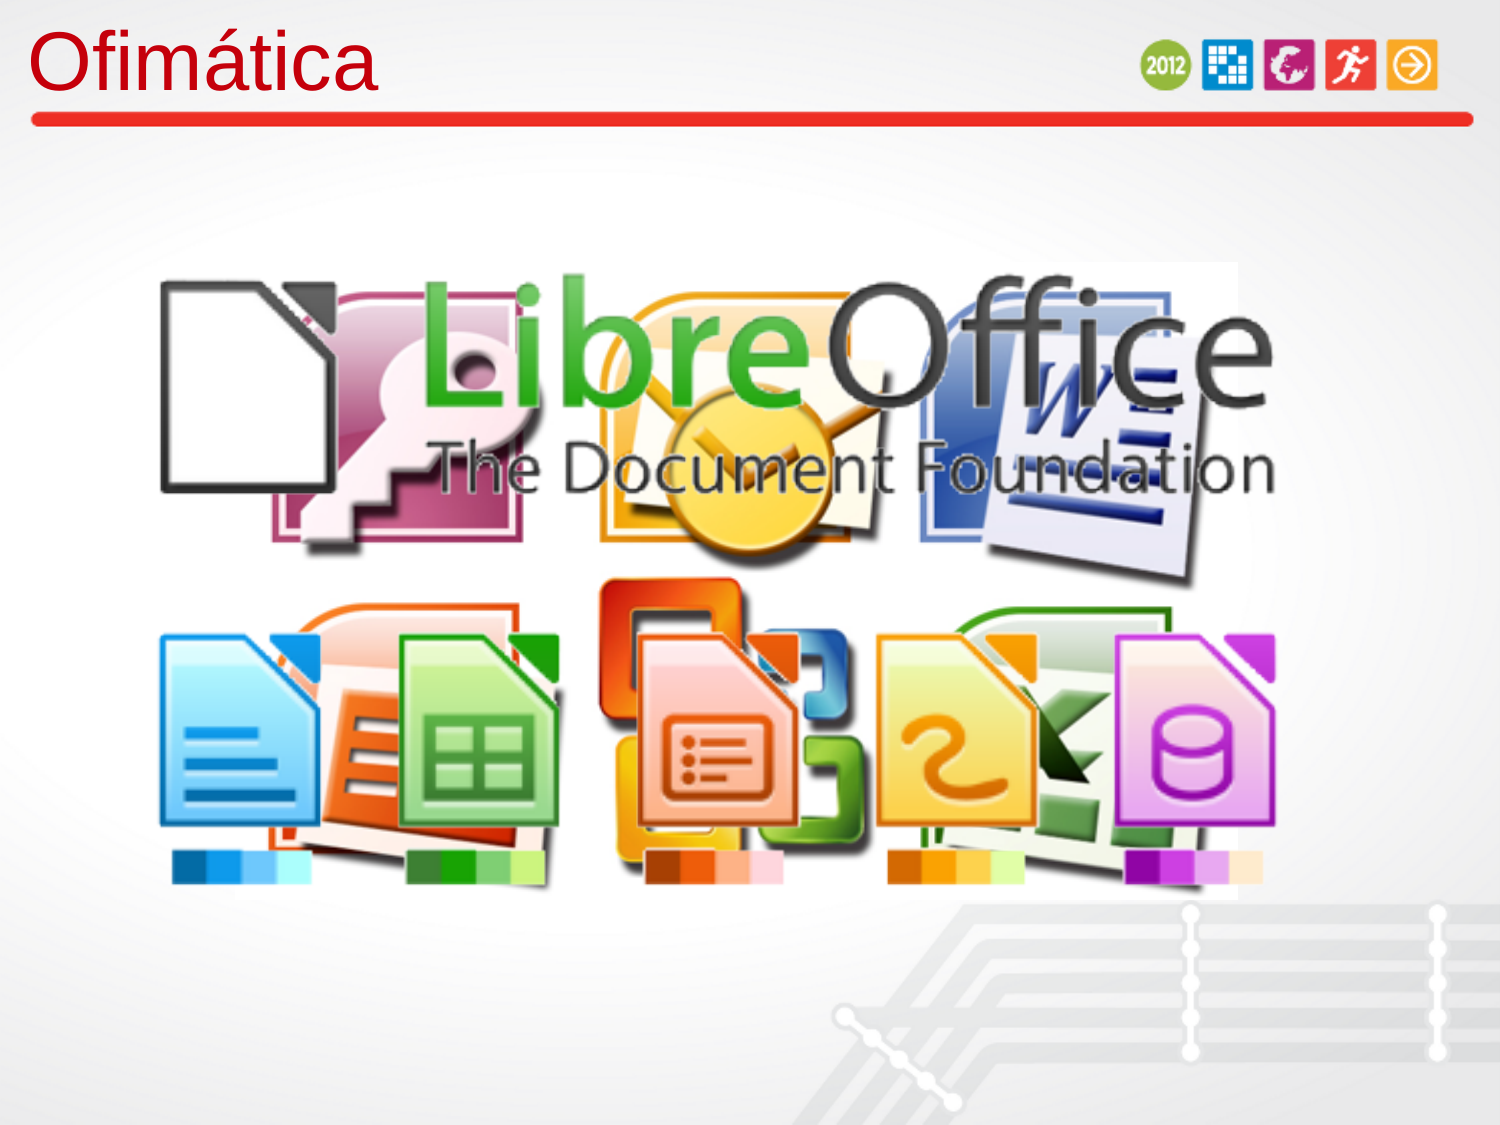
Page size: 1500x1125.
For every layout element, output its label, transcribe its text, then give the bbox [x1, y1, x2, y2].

title Ofimática [12, 0, 976, 121]
picture [0, 0, 1500, 1125]
